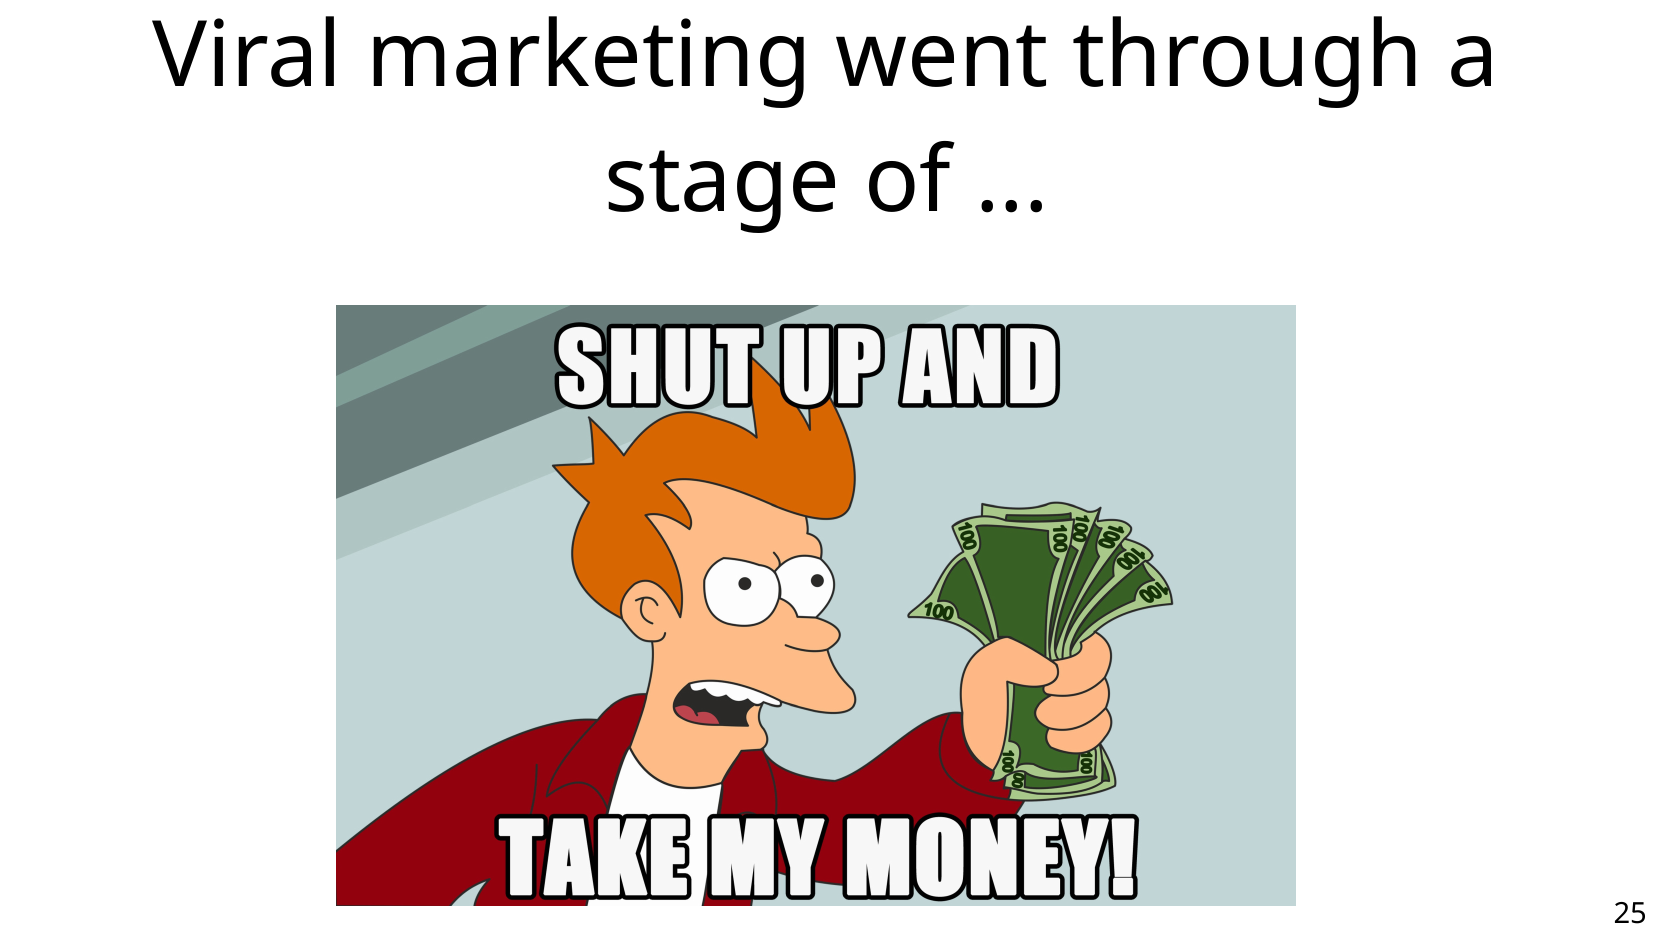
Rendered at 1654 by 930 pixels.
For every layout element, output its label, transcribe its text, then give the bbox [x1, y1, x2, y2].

picture [336, 305, 1296, 906]
title Viral marketing went through a stage of ... [82, 1, 1571, 225]
